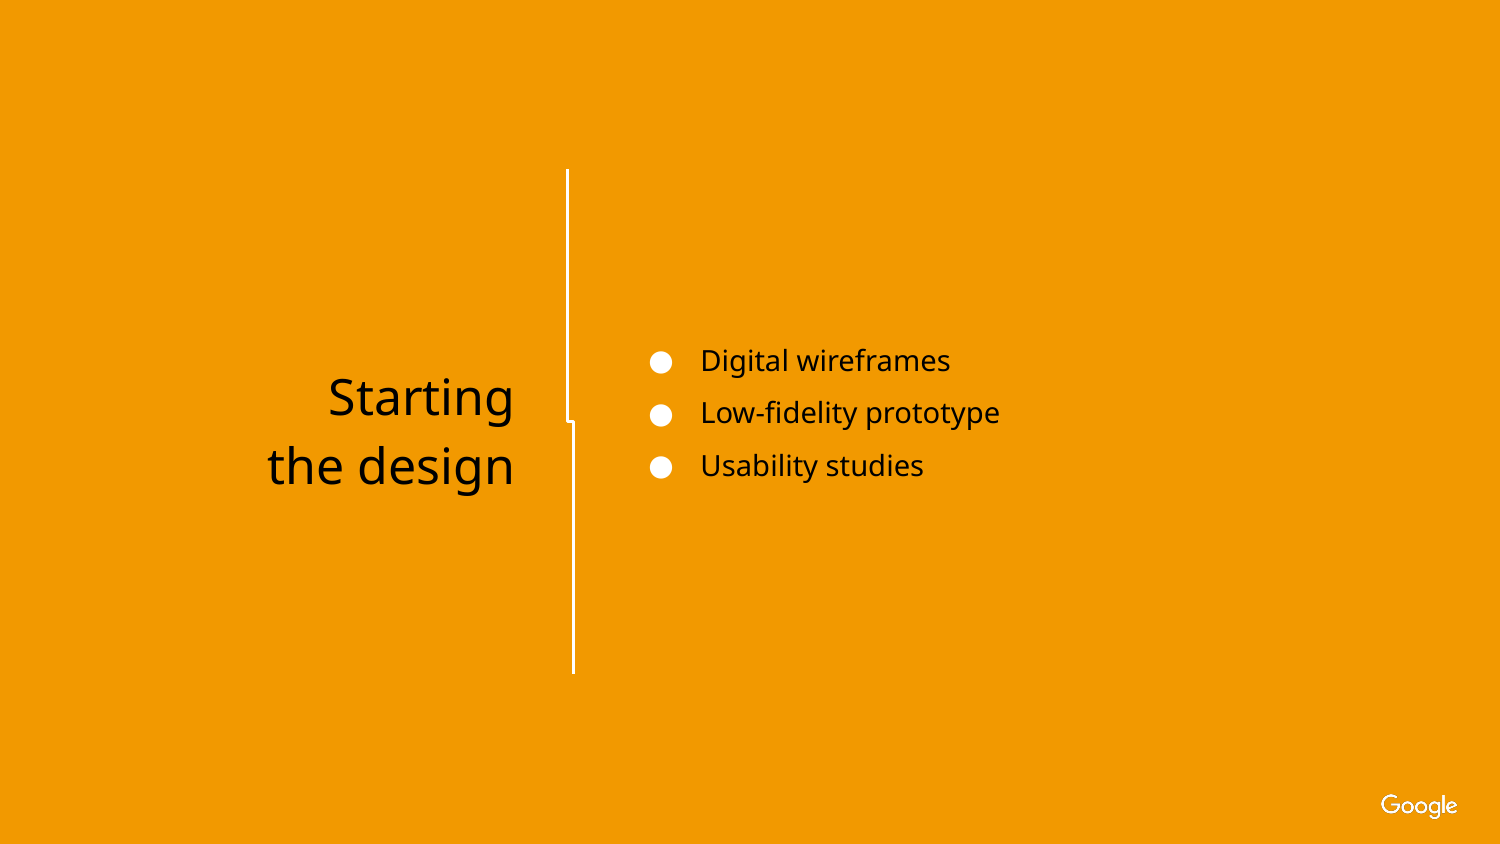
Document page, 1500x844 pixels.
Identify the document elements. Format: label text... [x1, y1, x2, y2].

picture [1381, 794, 1458, 820]
text_box Digital wireframes Low-fidelity prototype Usability studies [610, 309, 1500, 497]
text_box Starting the design [0, 341, 531, 510]
